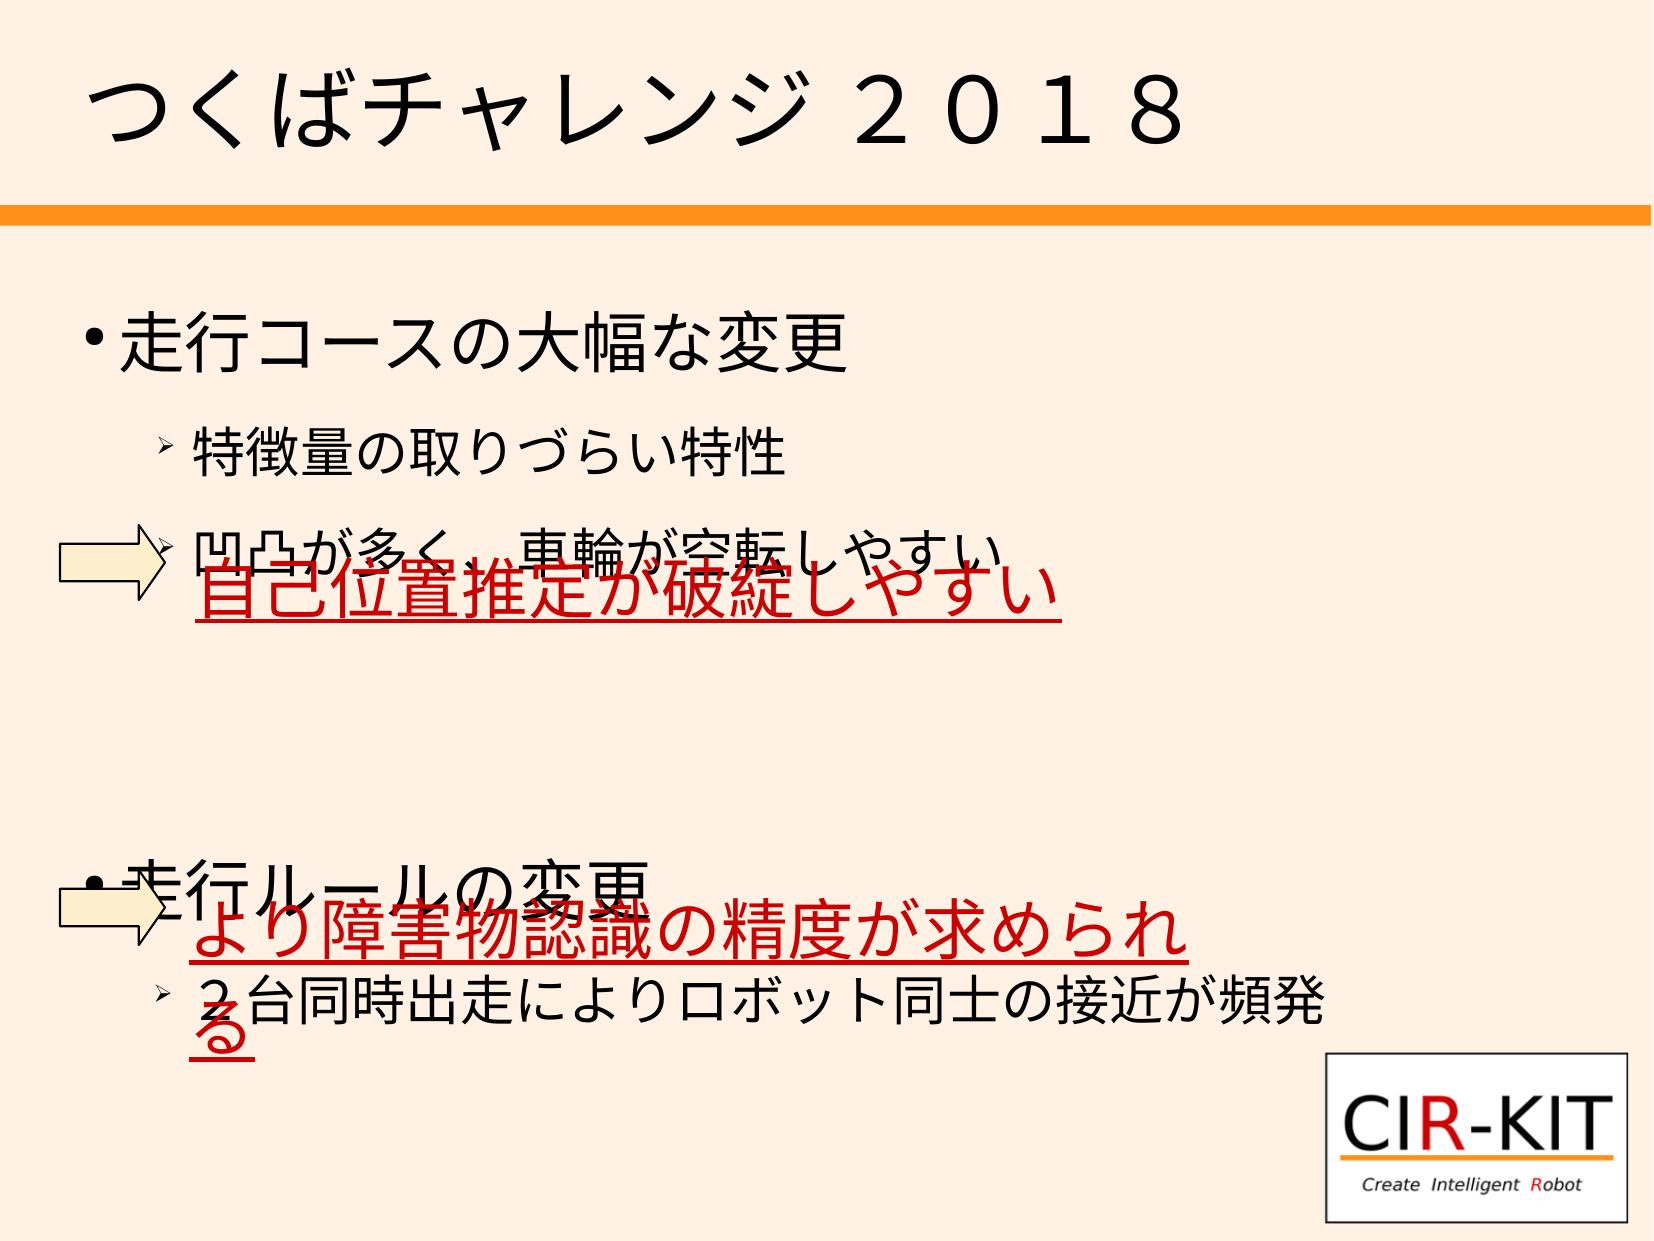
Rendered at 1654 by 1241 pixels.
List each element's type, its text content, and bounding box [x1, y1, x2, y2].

text_box より障害物認識の精度が求められる [173, 870, 1254, 1019]
text_box [60, 525, 166, 601]
text_box [60, 870, 166, 946]
title つくばチャレンジ ２０１８ [82, 0, 1571, 208]
picture [0, 0, 1654, 1241]
subtitle 走行コースの大幅な変更 特徴量の取りづらい特性 凹凸が多く、車輪が空転しやすい 走行ルールの変更 ２台同時出走によりロボット同士の接近が頻発 [82, 290, 1571, 1034]
text_box 自己位置推定が破綻しやすい [180, 528, 1126, 676]
